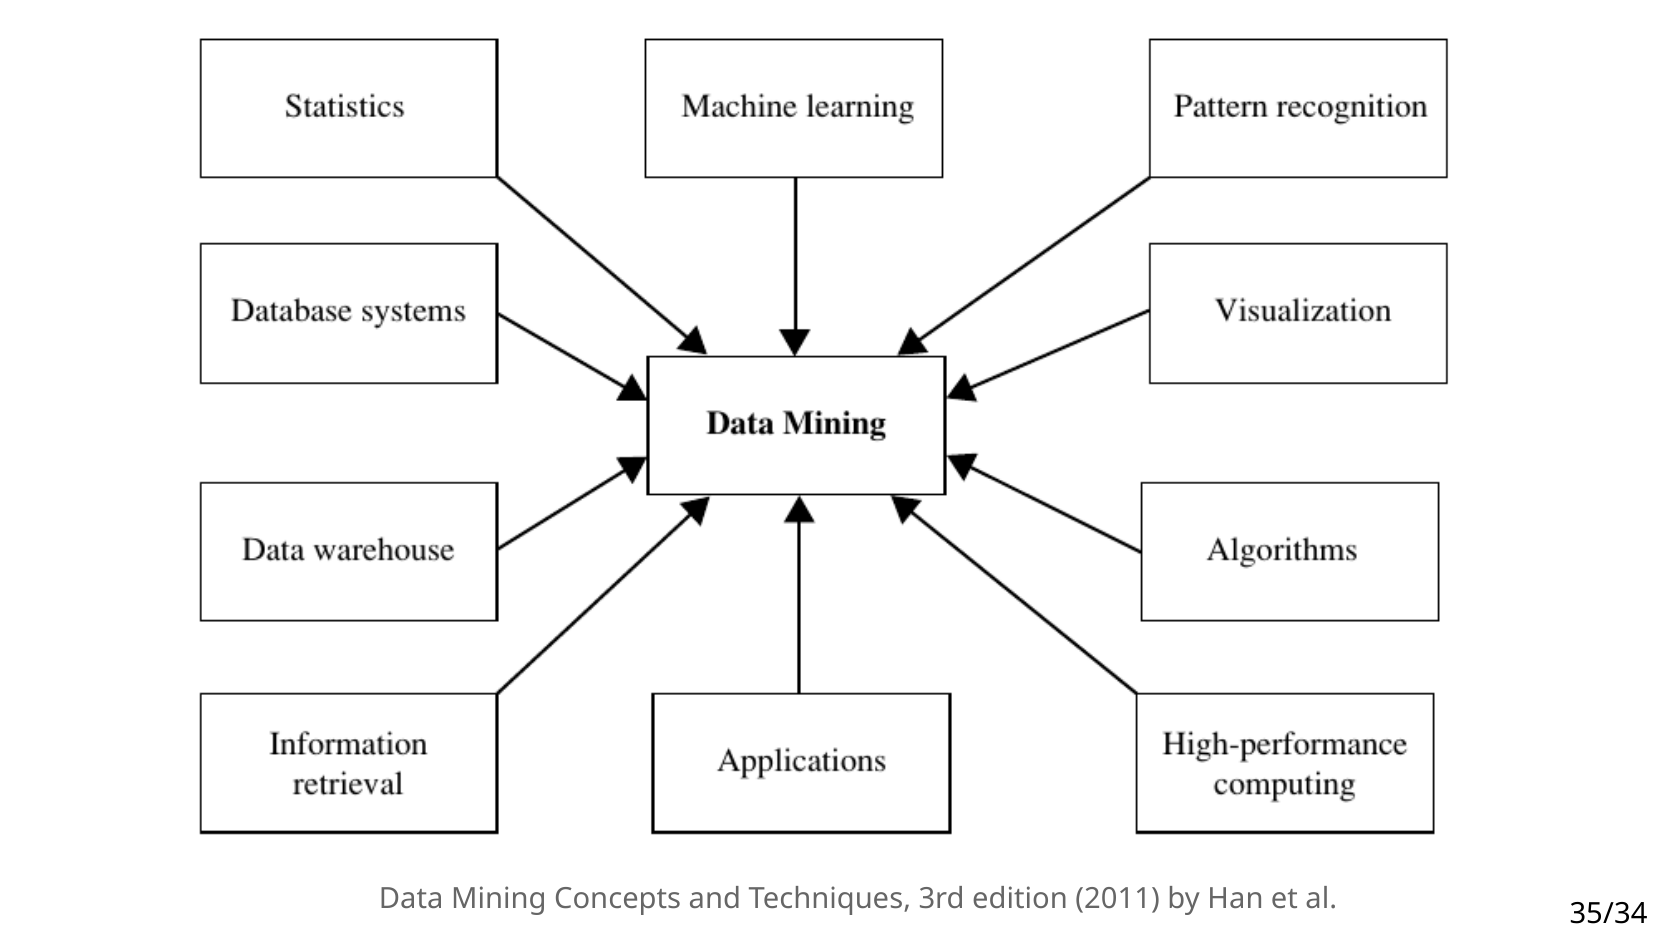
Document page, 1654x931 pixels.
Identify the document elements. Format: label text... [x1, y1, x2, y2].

picture [187, 29, 1463, 846]
text_box Data Mining Concepts and Techniques, 3rd edition (2011) by Han et al. [250, 870, 1466, 929]
